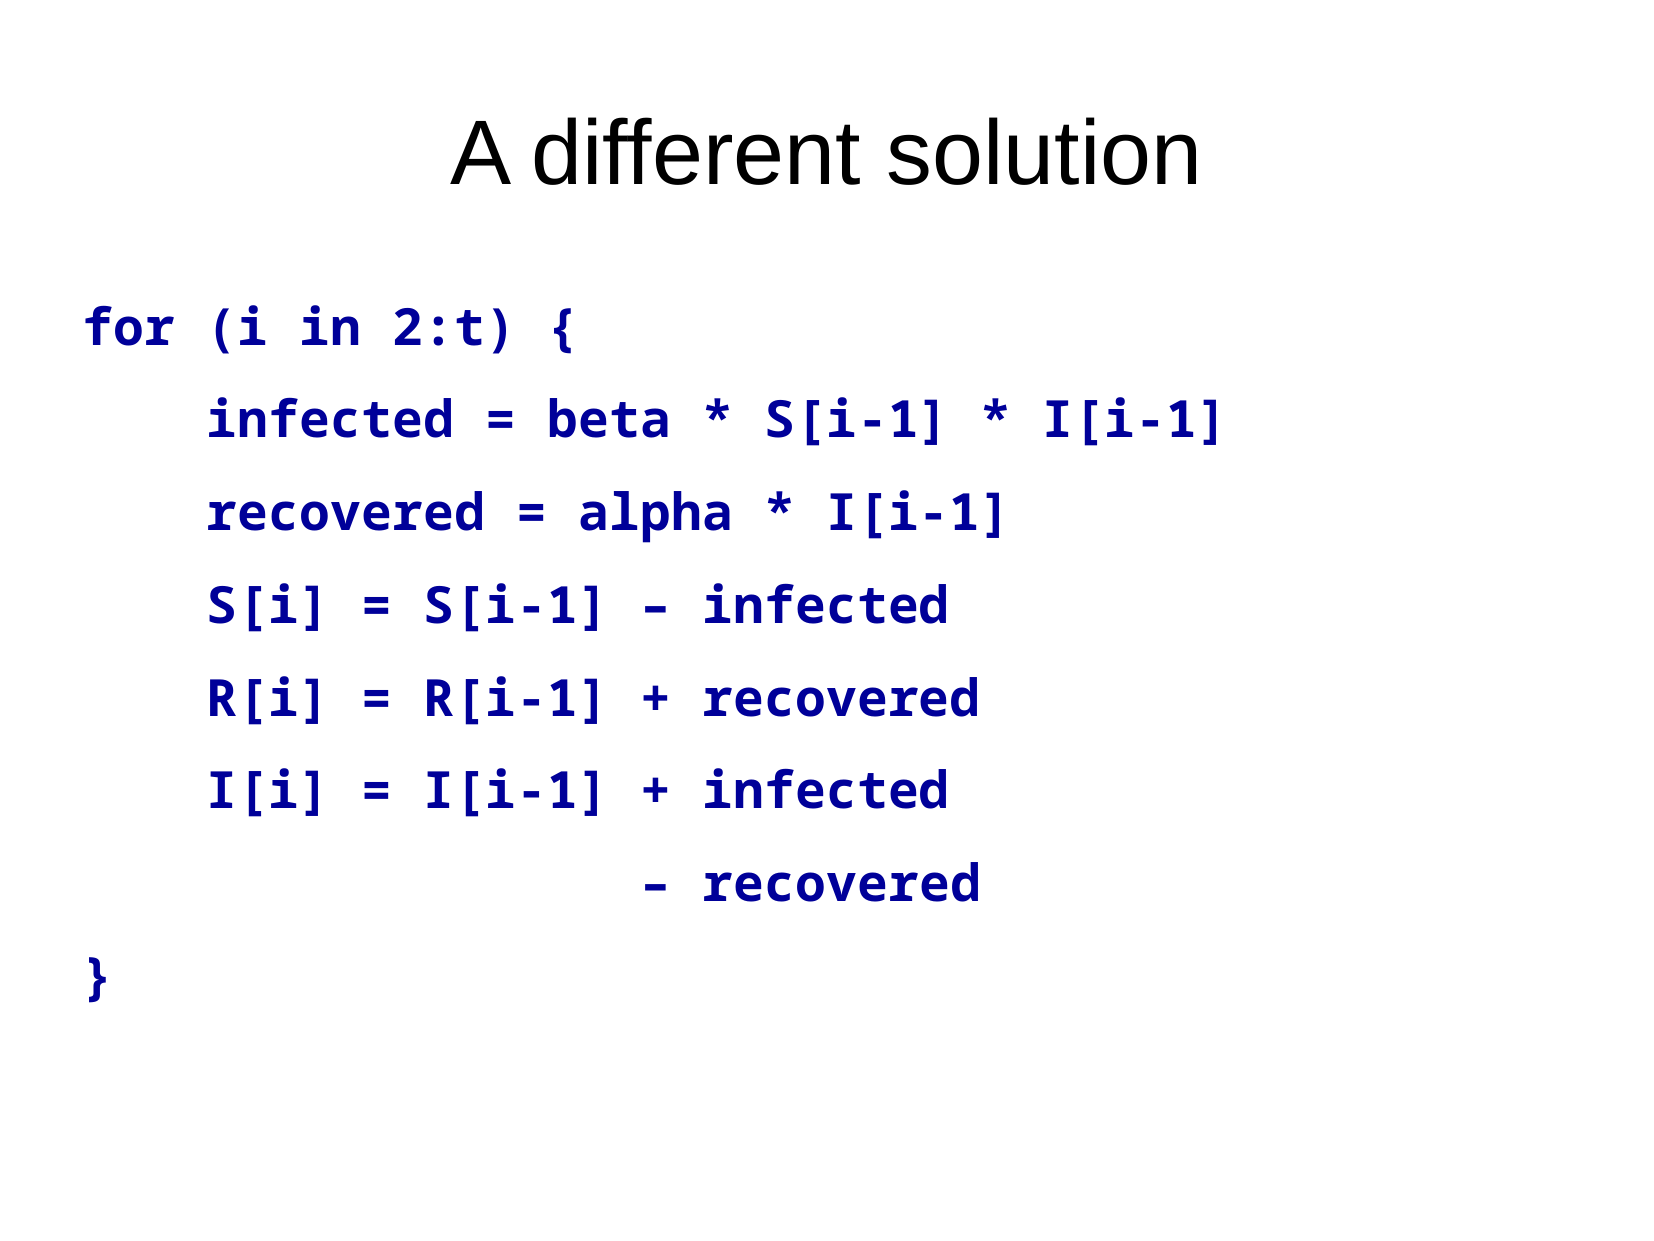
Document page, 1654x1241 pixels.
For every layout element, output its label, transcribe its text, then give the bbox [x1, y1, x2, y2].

title A different solution [82, 49, 1571, 257]
list for (i in 2:t) { infected = beta * S[i-1] * I[i-1] recovered = alpha * I[i-1] S[i] = S[i-1] – infected R[i] = R[i-1] + recovered I[i] = I[i-1] + infected – recovered } [82, 290, 1571, 1010]
